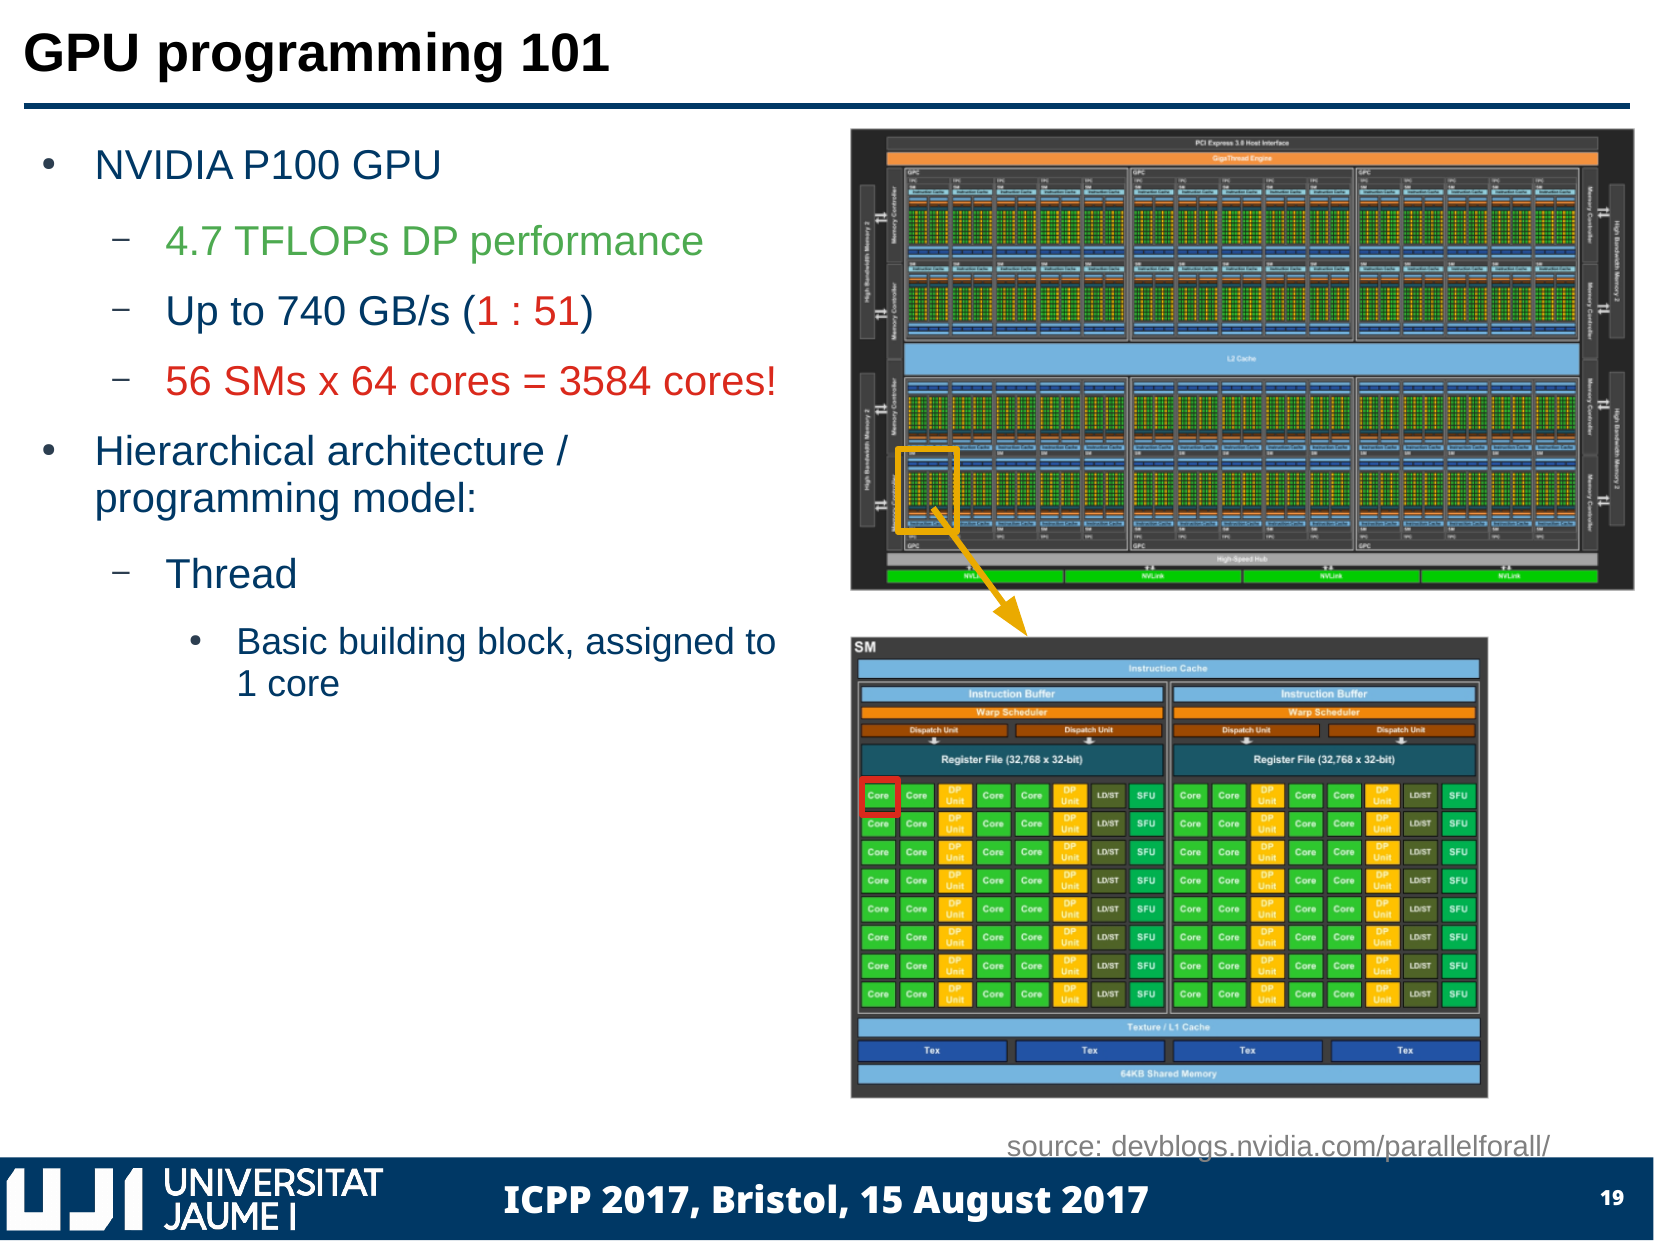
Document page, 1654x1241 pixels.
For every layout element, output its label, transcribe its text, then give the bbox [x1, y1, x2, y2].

picture [0, 1158, 390, 1241]
list NVIDIA P100 GPU 4.7 TFLOPs DP performance Up to 740 GB/s (1 : 51) 56 SMs x 64 cores = 3584 cores! Hierarchical architecture / programming model: Thread Basic building block, assigned to 1 core [23, 141, 808, 1134]
picture [850, 128, 1635, 591]
picture [901, 452, 954, 528]
text_box source: devblogs.nvidia.com/parallelforall/ [992, 1122, 1567, 1170]
title GPU programming 101 [23, 0, 1630, 107]
picture [850, 636, 1489, 1099]
